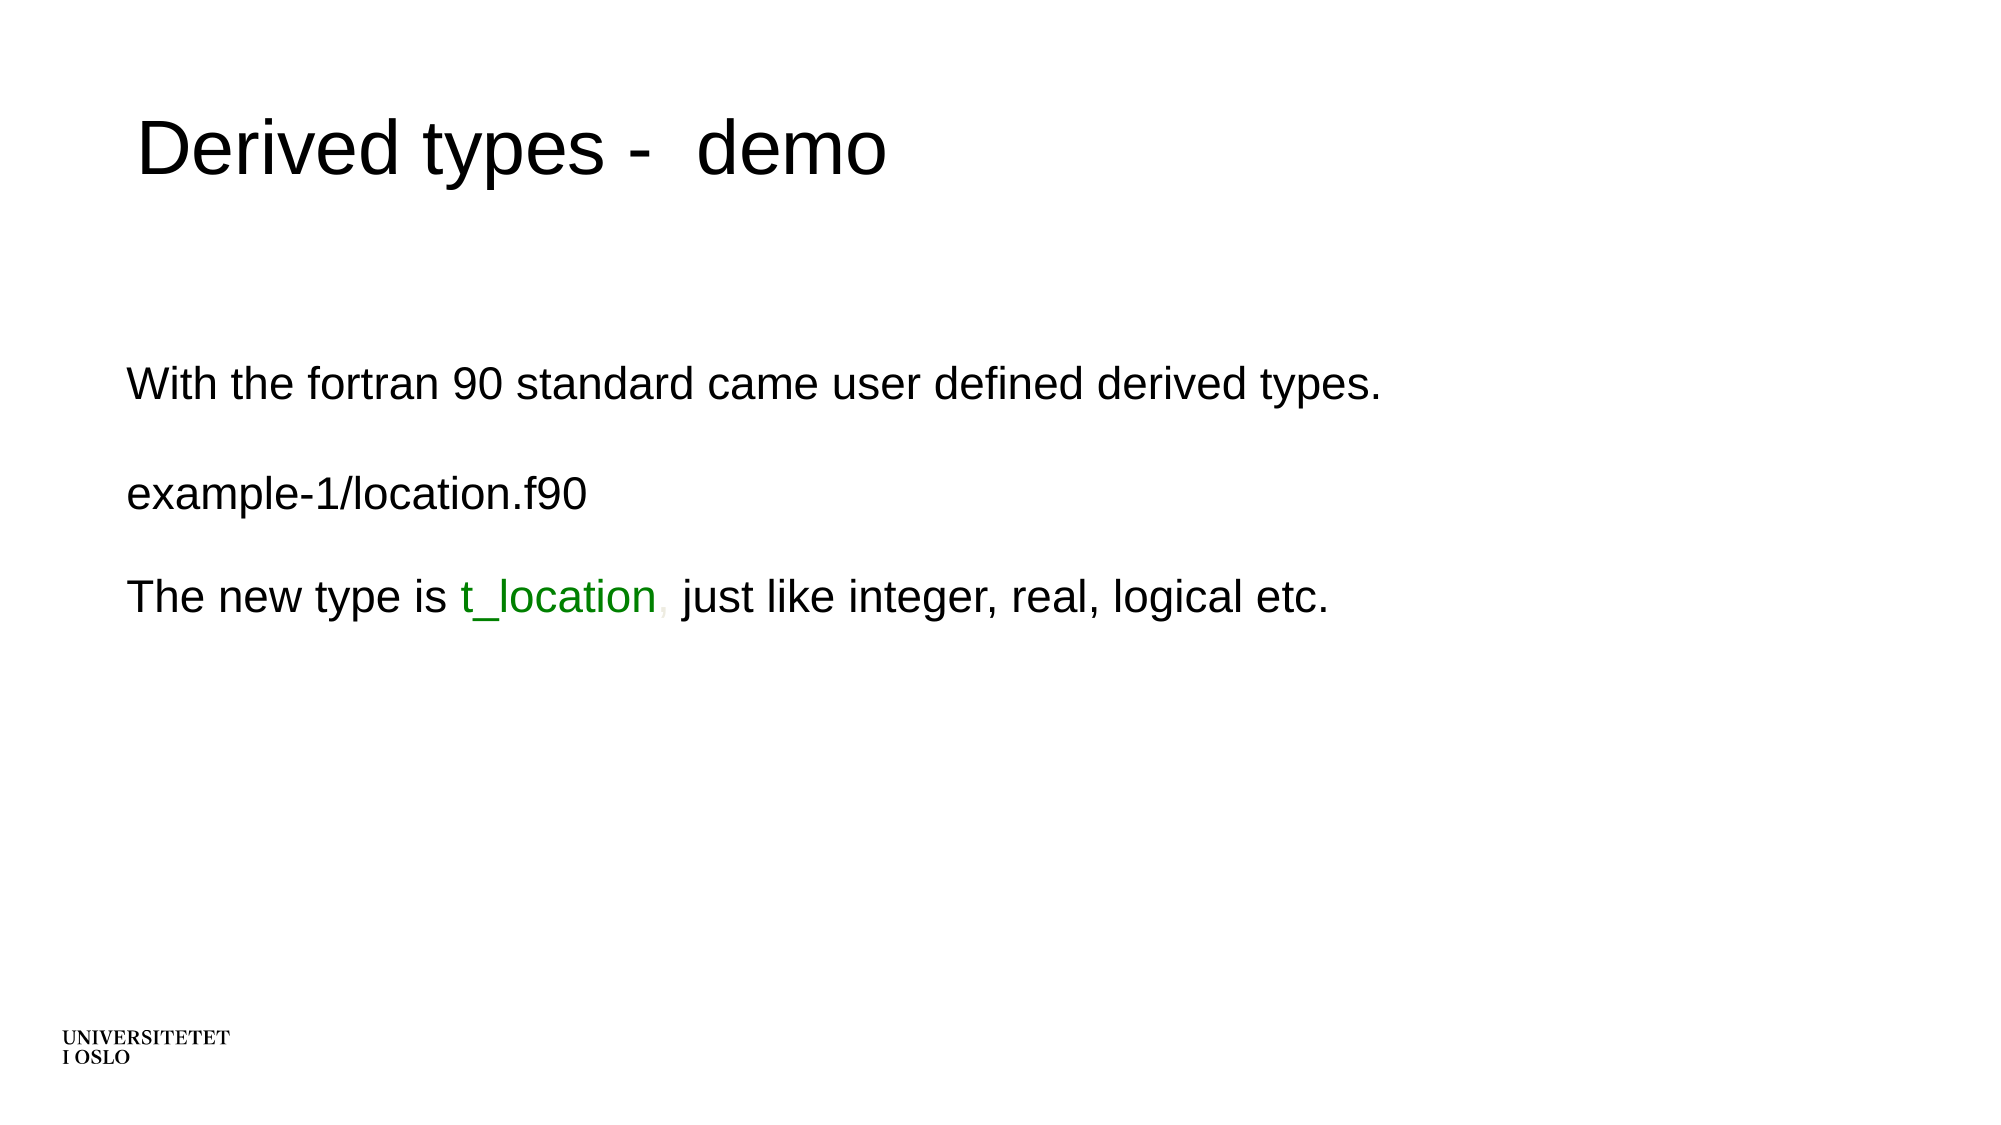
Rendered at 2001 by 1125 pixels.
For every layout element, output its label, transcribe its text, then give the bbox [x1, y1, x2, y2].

list With the fortran 90 standard came user defined derived types. example-1/location.f90 The new type is t_location, just like integer, real, logical etc. [126, 353, 1852, 971]
picture [62, 1030, 230, 1064]
title Derived types - demo [136, 97, 1989, 257]
